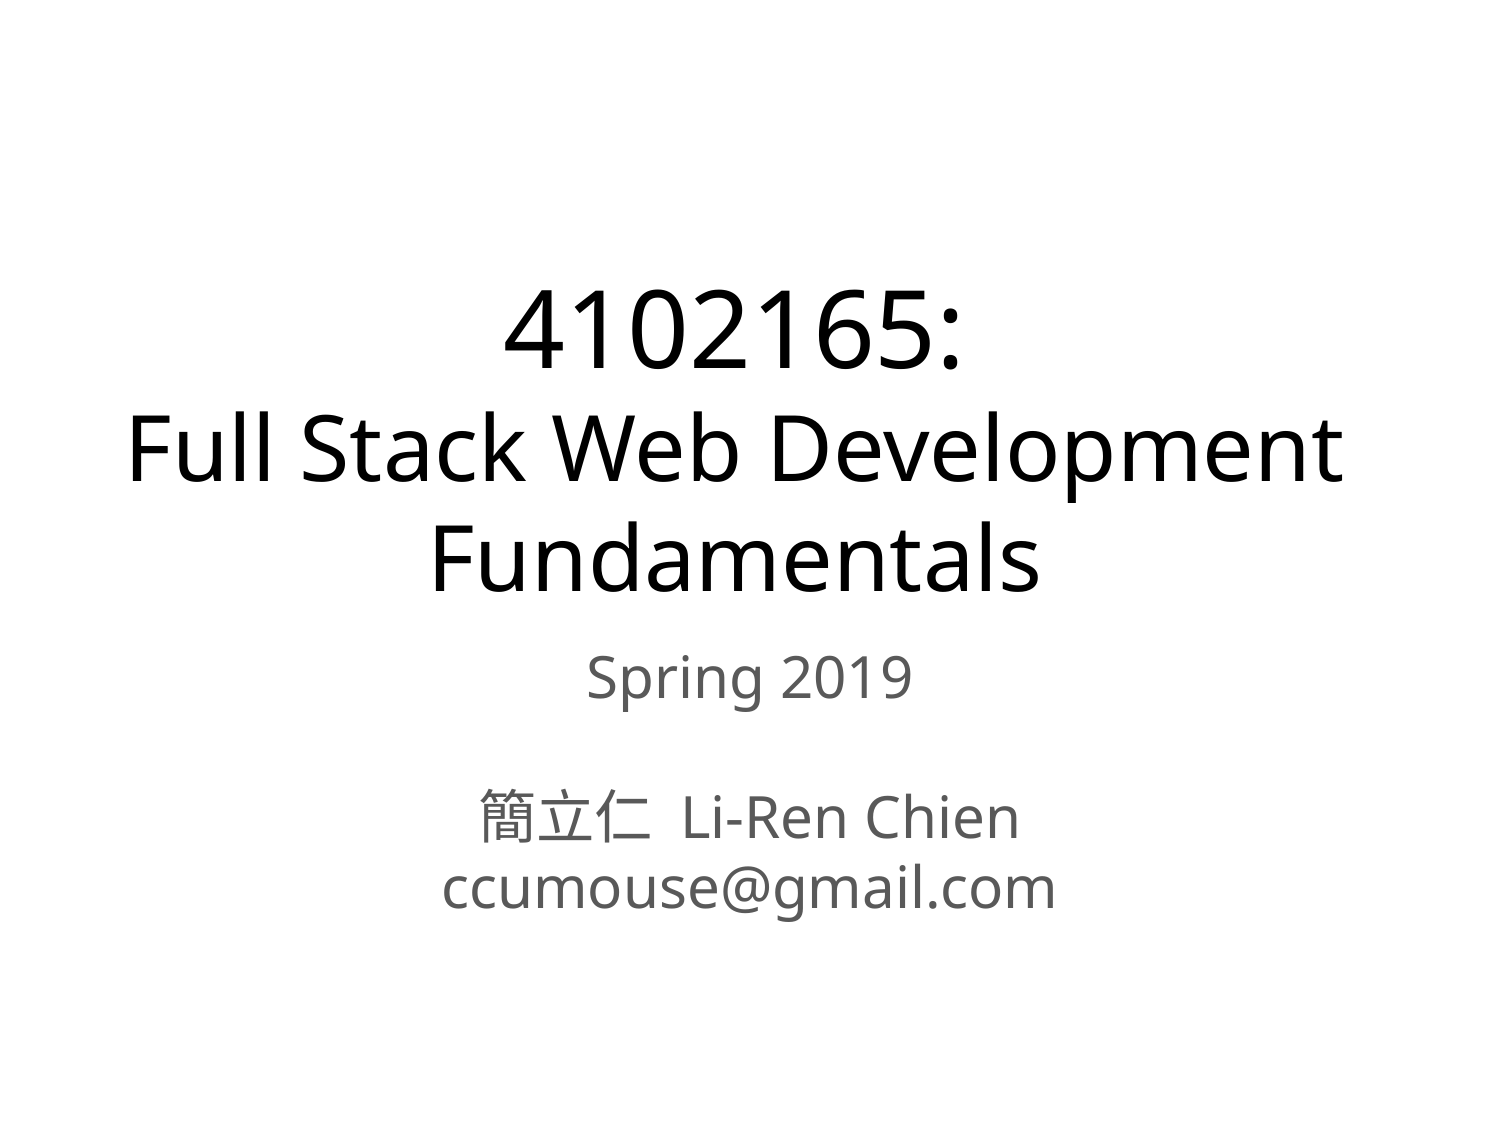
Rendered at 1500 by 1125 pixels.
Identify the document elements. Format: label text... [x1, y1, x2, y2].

title 4102165: Full Stack Web Development Fundamentals [36, 176, 1434, 626]
subtitle Spring 2019 簡立仁 Li-Ren Chien ccumouse@gmail.com [51, 625, 1449, 949]
